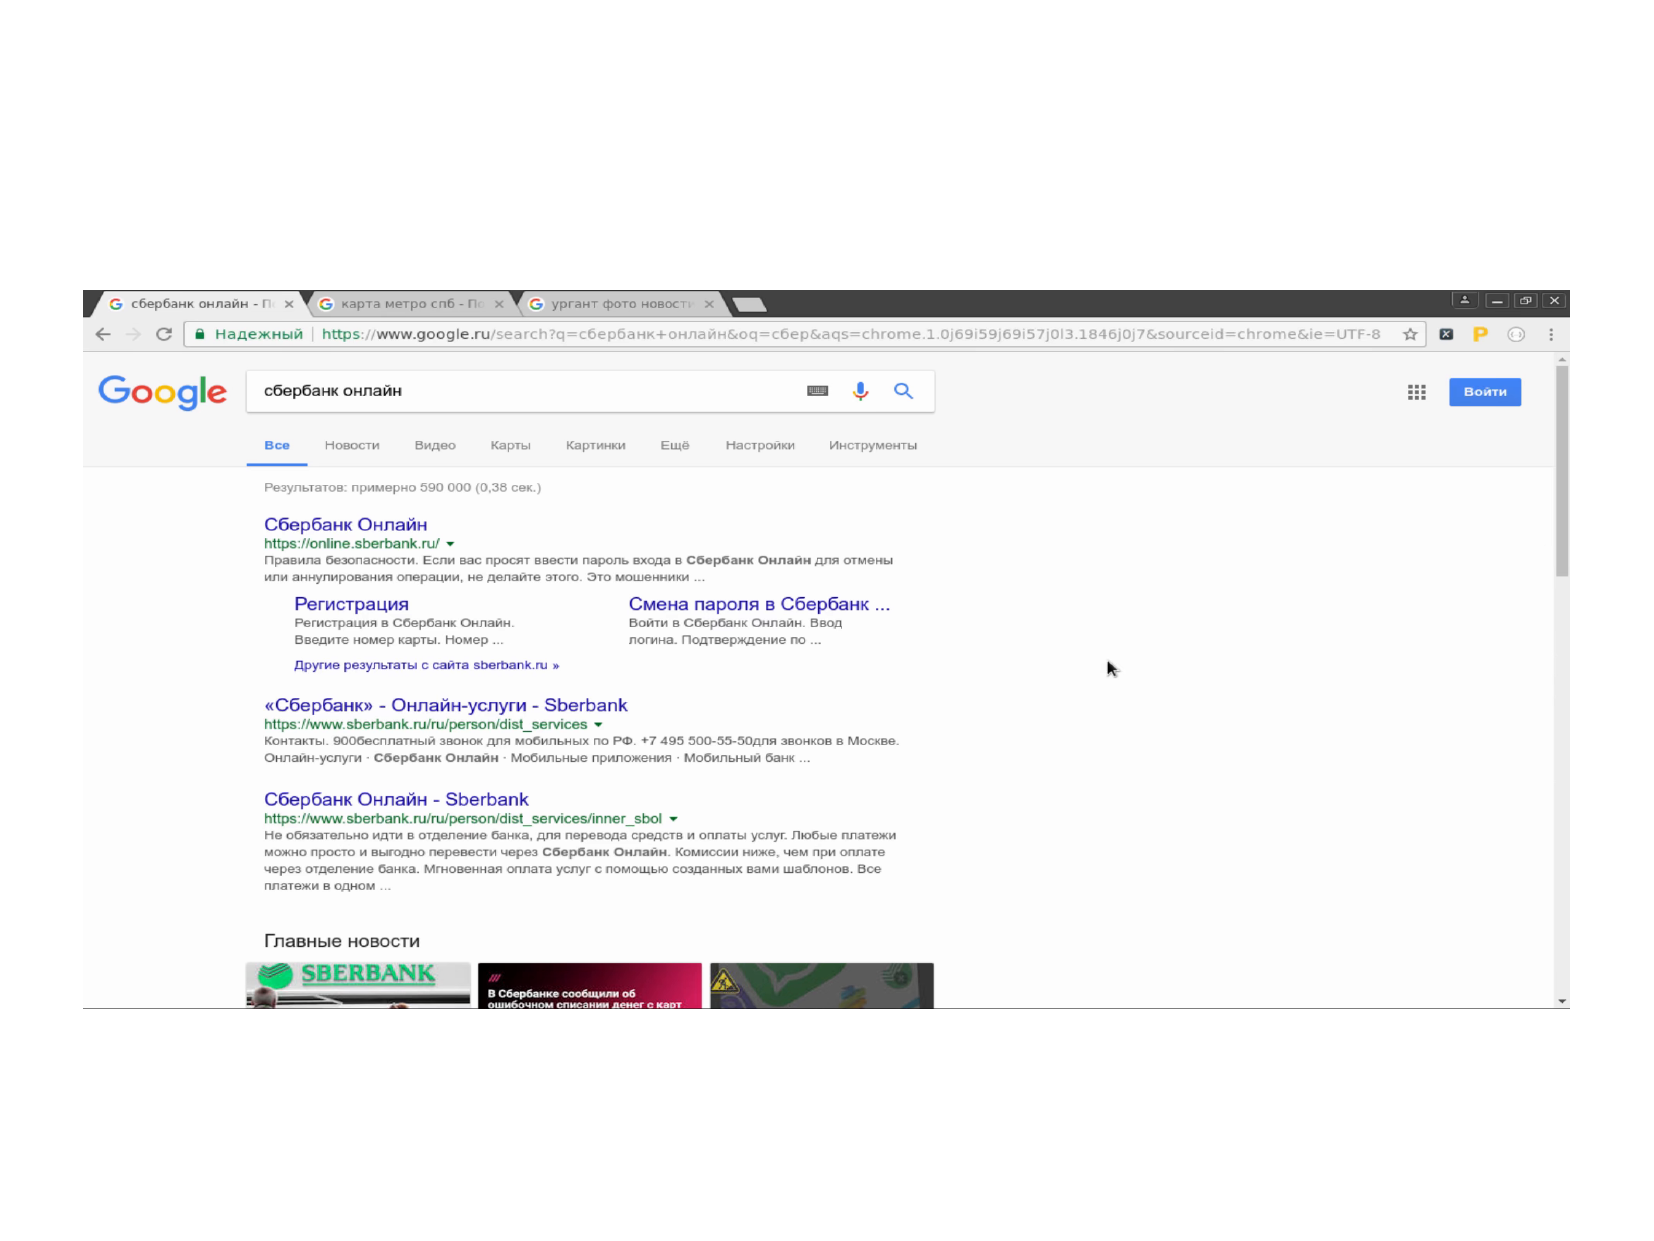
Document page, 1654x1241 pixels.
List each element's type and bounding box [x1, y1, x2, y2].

text_box [82, 290, 1571, 1010]
